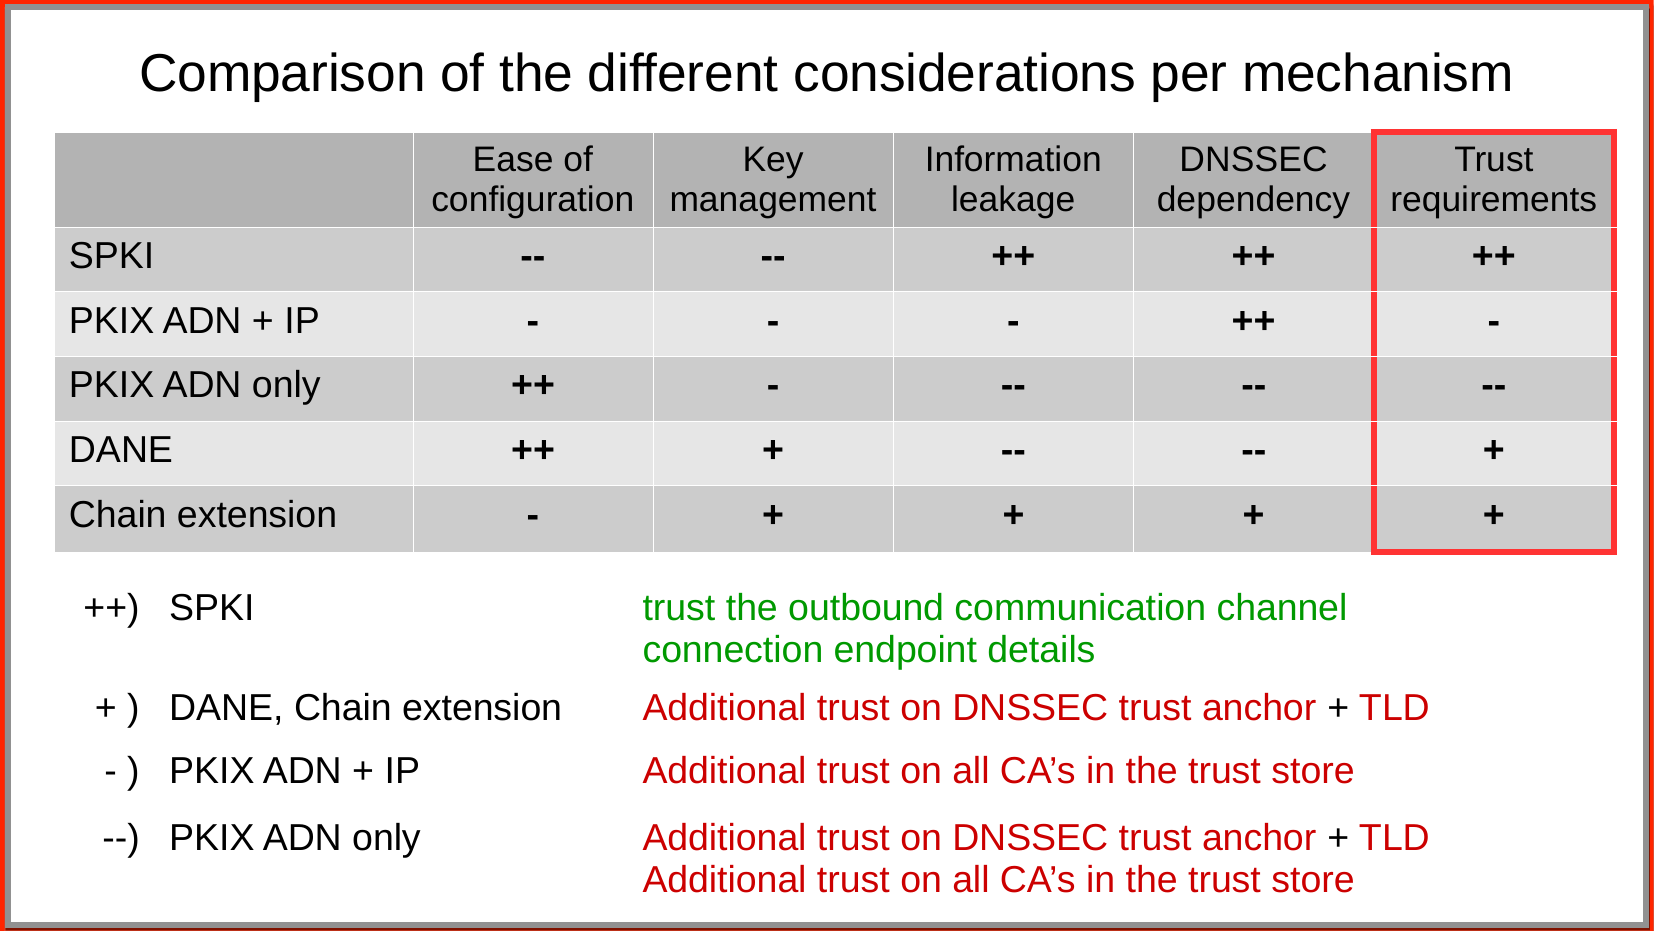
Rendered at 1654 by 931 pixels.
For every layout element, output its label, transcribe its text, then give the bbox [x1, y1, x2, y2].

table_cell + [894, 486, 1133, 552]
table_cell ++ [894, 228, 1133, 291]
title Comparison of the different considerations per mechanism [82, 0, 1571, 132]
table_cell Additional trust on all CA’s in the trust store [628, 742, 1611, 809]
table_header ++) [59, 579, 154, 678]
table_cell -- [1134, 357, 1371, 421]
table_cell PKIX ADN + IP [154, 742, 628, 809]
table_header Ease of configuration [414, 133, 653, 227]
table_header Key management [654, 133, 893, 227]
table_cell - ) [59, 742, 154, 809]
table_cell + [1134, 486, 1371, 552]
table_cell -- [894, 422, 1133, 485]
table_header [55, 133, 413, 227]
table_cell SPKI [55, 228, 413, 291]
table_cell --) [59, 809, 154, 908]
table_header DNSSEC dependency [1134, 133, 1371, 227]
table_cell PKIX ADN only [55, 357, 413, 421]
table_cell Additional trust on DNSSEC trust anchor + TLD Additional trust on all CA’s in the trust store [628, 809, 1611, 908]
table_header SPKI [154, 579, 628, 678]
table_cell -- [654, 228, 893, 291]
table_cell Additional trust on DNSSEC trust anchor + TLD [628, 678, 1611, 742]
table_cell + [654, 422, 893, 485]
table_cell - [414, 292, 653, 356]
table_cell - [654, 292, 893, 356]
table_cell -- [1377, 357, 1611, 421]
table_cell ++ [414, 422, 653, 485]
table_cell - [1377, 292, 1611, 356]
table_cell ++ [414, 357, 653, 421]
table_cell ++ [1377, 228, 1611, 291]
table_cell Chain extension [55, 486, 413, 552]
table_cell + ) [59, 678, 154, 742]
table_cell ++ [1134, 292, 1371, 356]
table_cell + [654, 486, 893, 552]
table_cell -- [1134, 422, 1371, 485]
table_header trust the outbound communication channel connection endpoint details [628, 579, 1611, 678]
table_cell PKIX ADN only [154, 809, 628, 908]
table_cell - [414, 486, 653, 552]
table_cell + [1377, 422, 1611, 485]
table_cell + [1377, 486, 1611, 549]
table_cell DANE, Chain extension [154, 678, 628, 742]
table_cell - [894, 292, 1133, 356]
table_cell -- [414, 228, 653, 291]
table_header Trust requirements [1377, 135, 1611, 227]
table_cell PKIX ADN + IP [55, 292, 413, 356]
table_cell ++ [1134, 228, 1371, 291]
table_cell DANE [55, 422, 413, 485]
table_cell -- [894, 357, 1133, 421]
table_cell - [654, 357, 893, 421]
table_header Information leakage [894, 133, 1133, 227]
